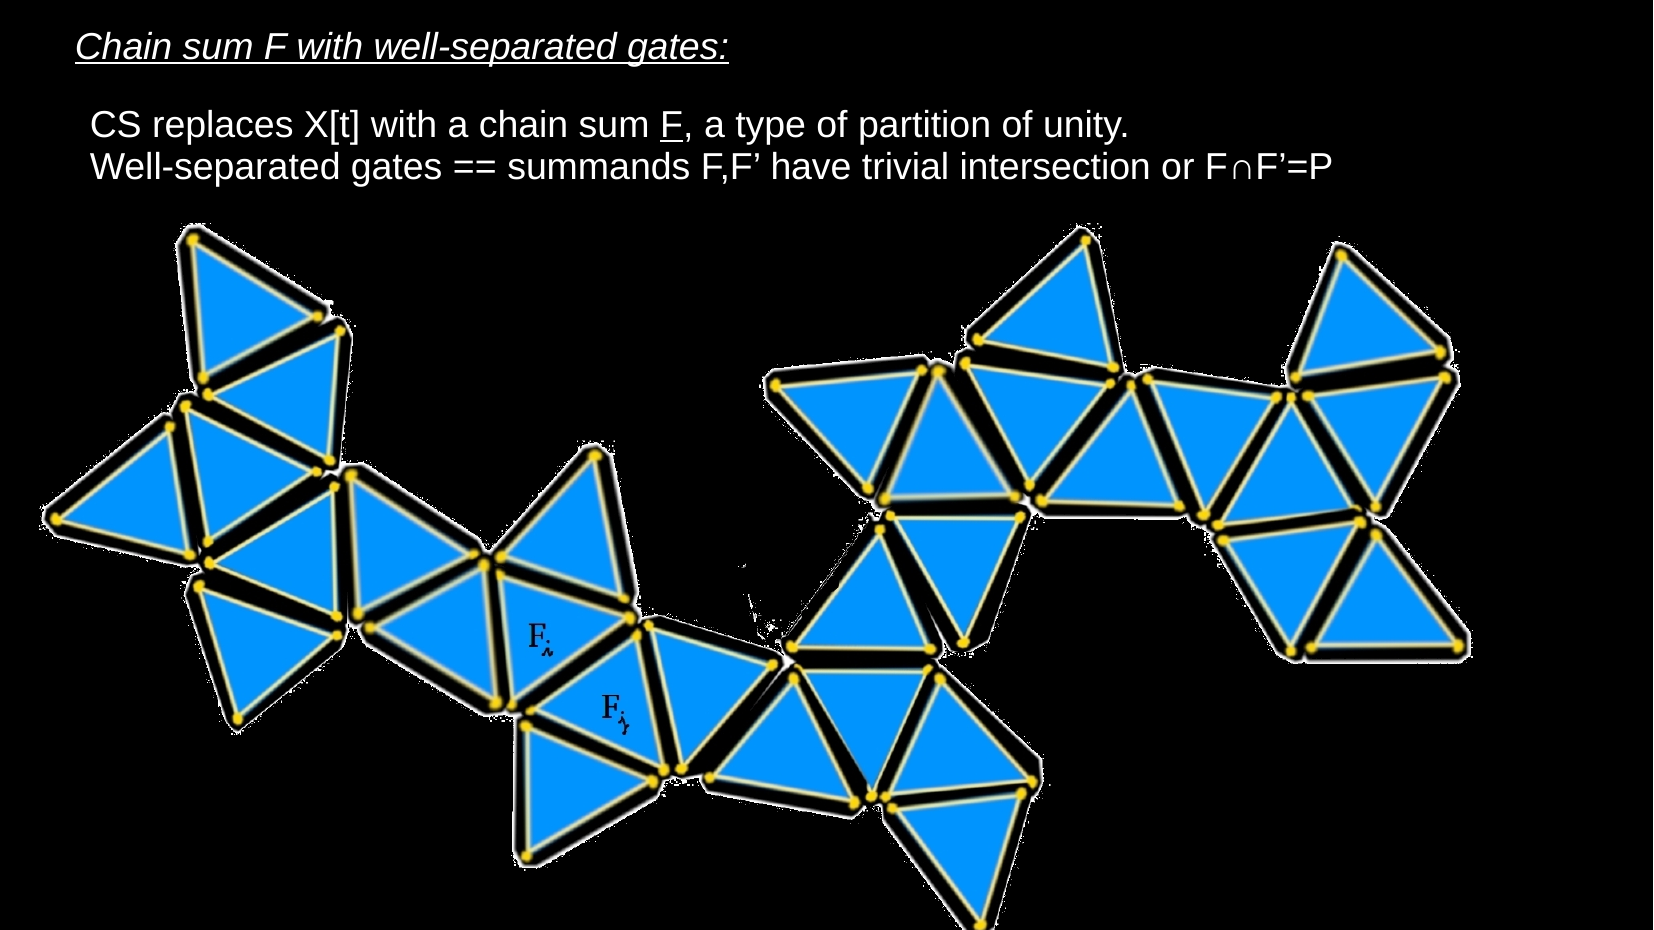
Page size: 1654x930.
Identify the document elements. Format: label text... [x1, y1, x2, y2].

text_box CS replaces X[t] with a chain sum F, a type of partition of unity. Well-separated gates == summands F,F’ have trivial intersection or F∩F’=P [75, 96, 1591, 194]
text_box [30, 44, 1621, 564]
text_box Chain sum F with well-separated gates: [60, 18, 1591, 76]
picture [13, 194, 1591, 930]
